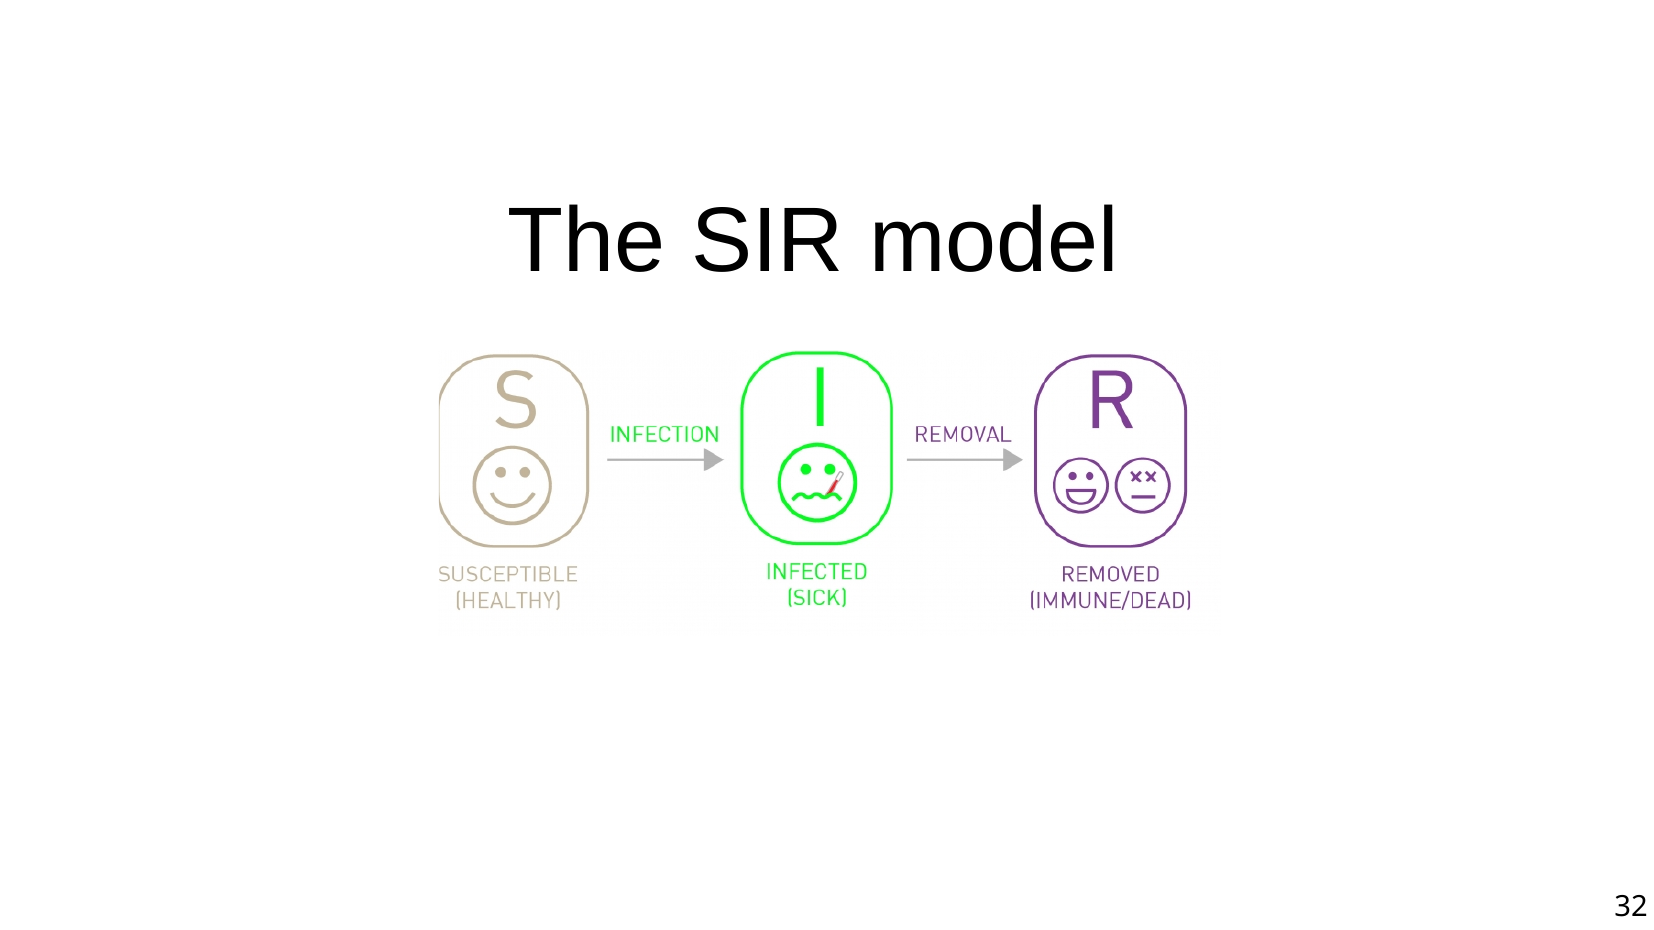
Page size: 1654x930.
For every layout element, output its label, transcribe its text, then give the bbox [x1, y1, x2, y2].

title The SIR model [69, 161, 1558, 318]
picture [438, 350, 1221, 636]
